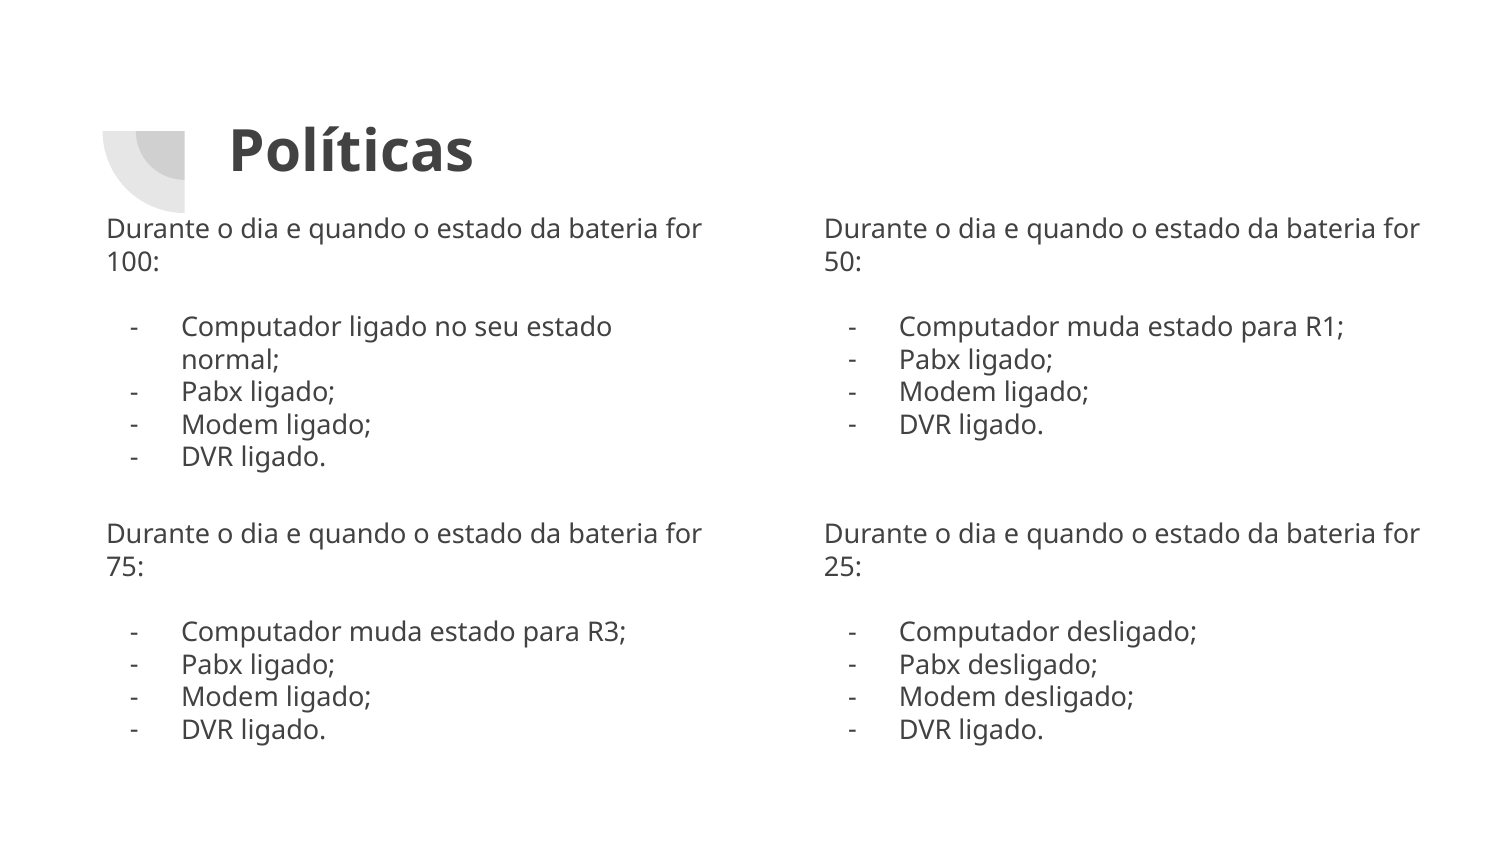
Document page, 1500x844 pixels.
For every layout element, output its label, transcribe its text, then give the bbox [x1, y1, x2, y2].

title Políticas [213, 98, 1368, 263]
list Durante o dia e quando o estado da bateria for 100: Computador ligado no seu estado normal; Pabx ligado; Modem ligado; DVR ligado. [90, 196, 723, 501]
list Durante o dia e quando o estado da bateria for 50: Computador muda estado para R1; Pabx ligado; Modem ligado; DVR ligado. [809, 196, 1441, 501]
list Durante o dia e quando o estado da bateria for 75: Computador muda estado para R3; Pabx ligado; Modem ligado; DVR ligado. [90, 501, 723, 807]
list Durante o dia e quando o estado da bateria for 25: Computador desligado; Pabx desligado; Modem desligado; DVR ligado. [809, 501, 1441, 807]
